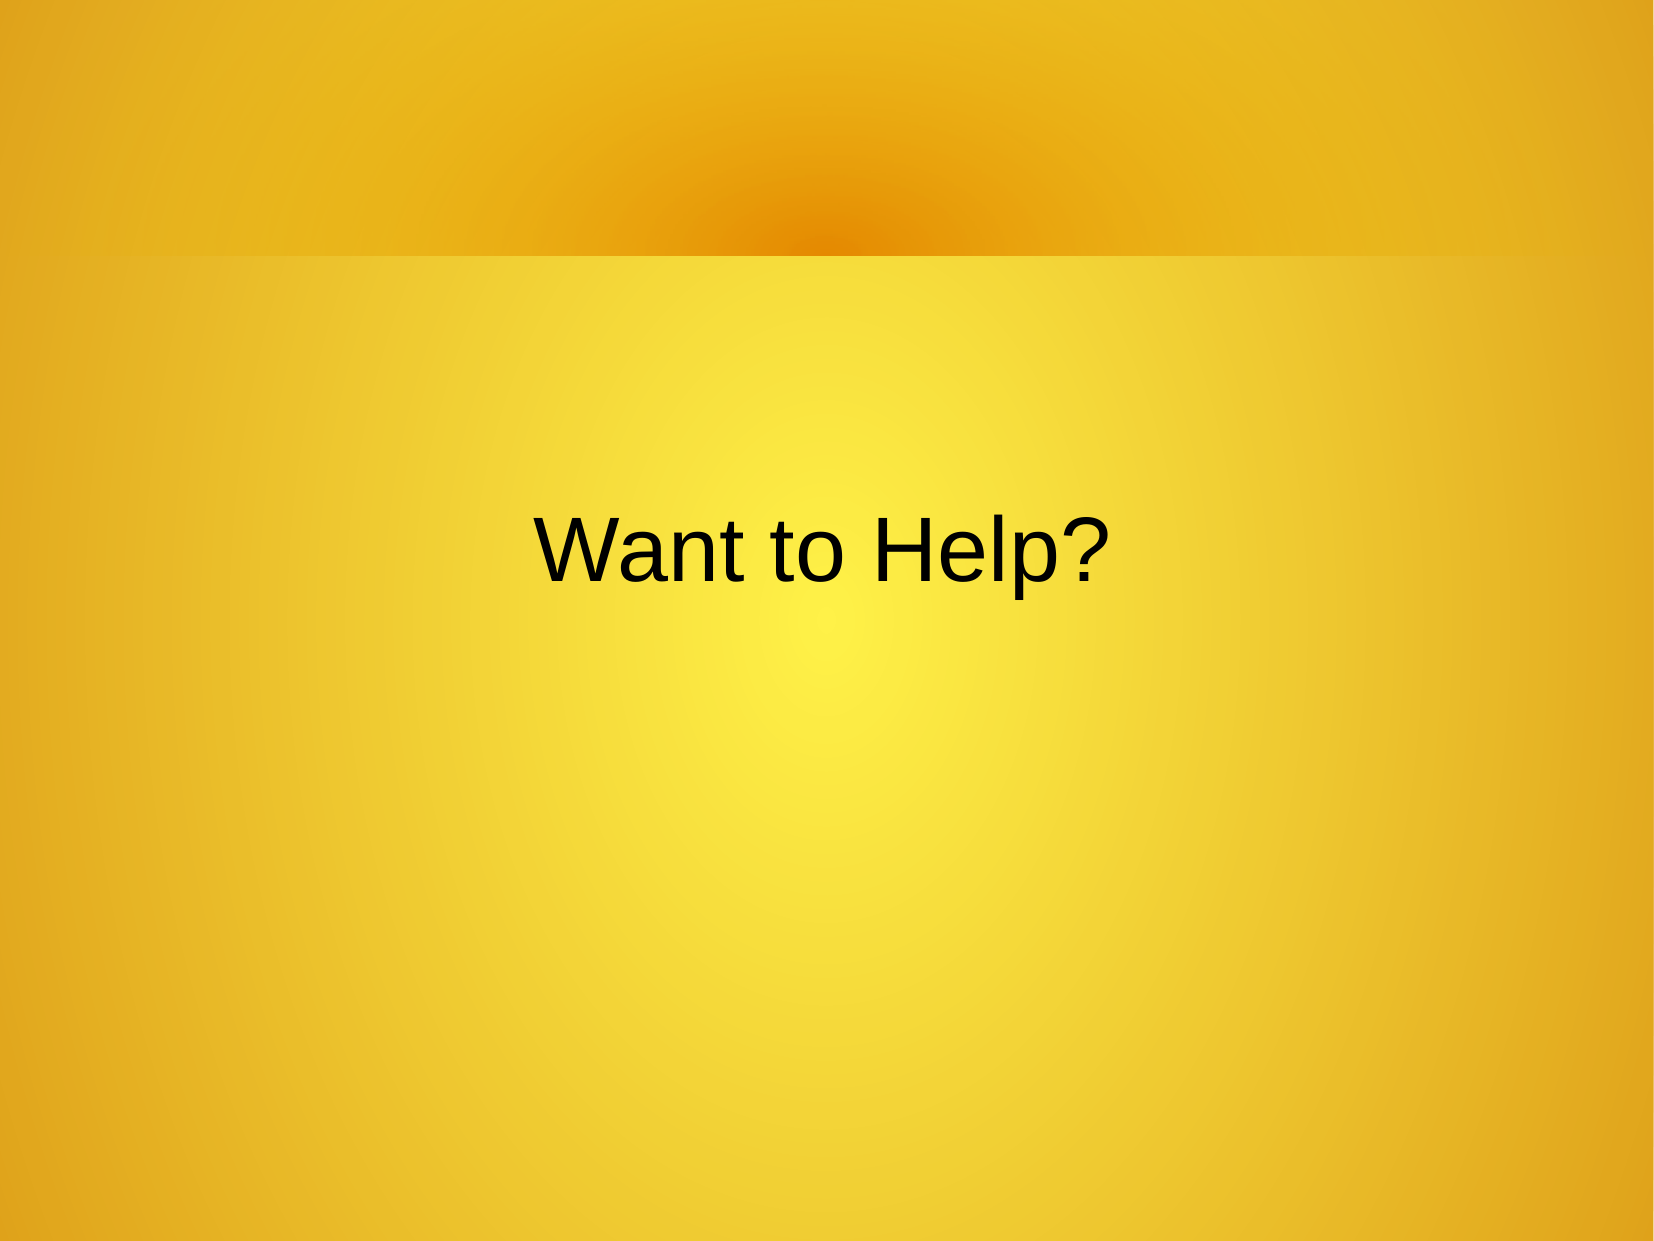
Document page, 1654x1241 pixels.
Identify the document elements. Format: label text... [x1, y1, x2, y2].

subtitle Want to Help? [78, 70, 1567, 1036]
